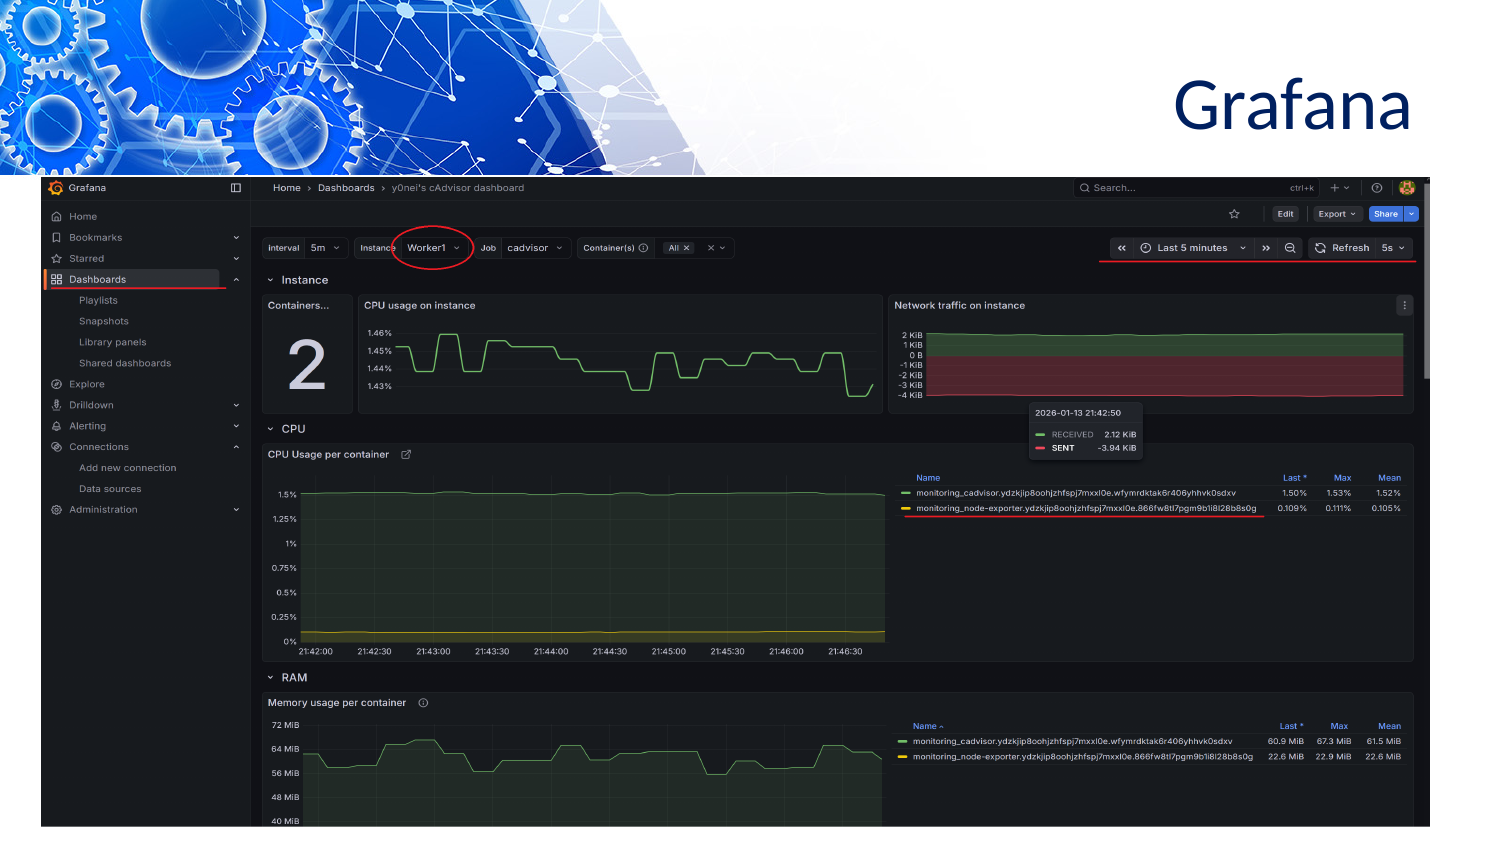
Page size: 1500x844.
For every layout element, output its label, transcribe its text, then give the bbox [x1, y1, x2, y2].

title Grafana [73, 36, 1429, 162]
picture [0, 0, 1500, 844]
